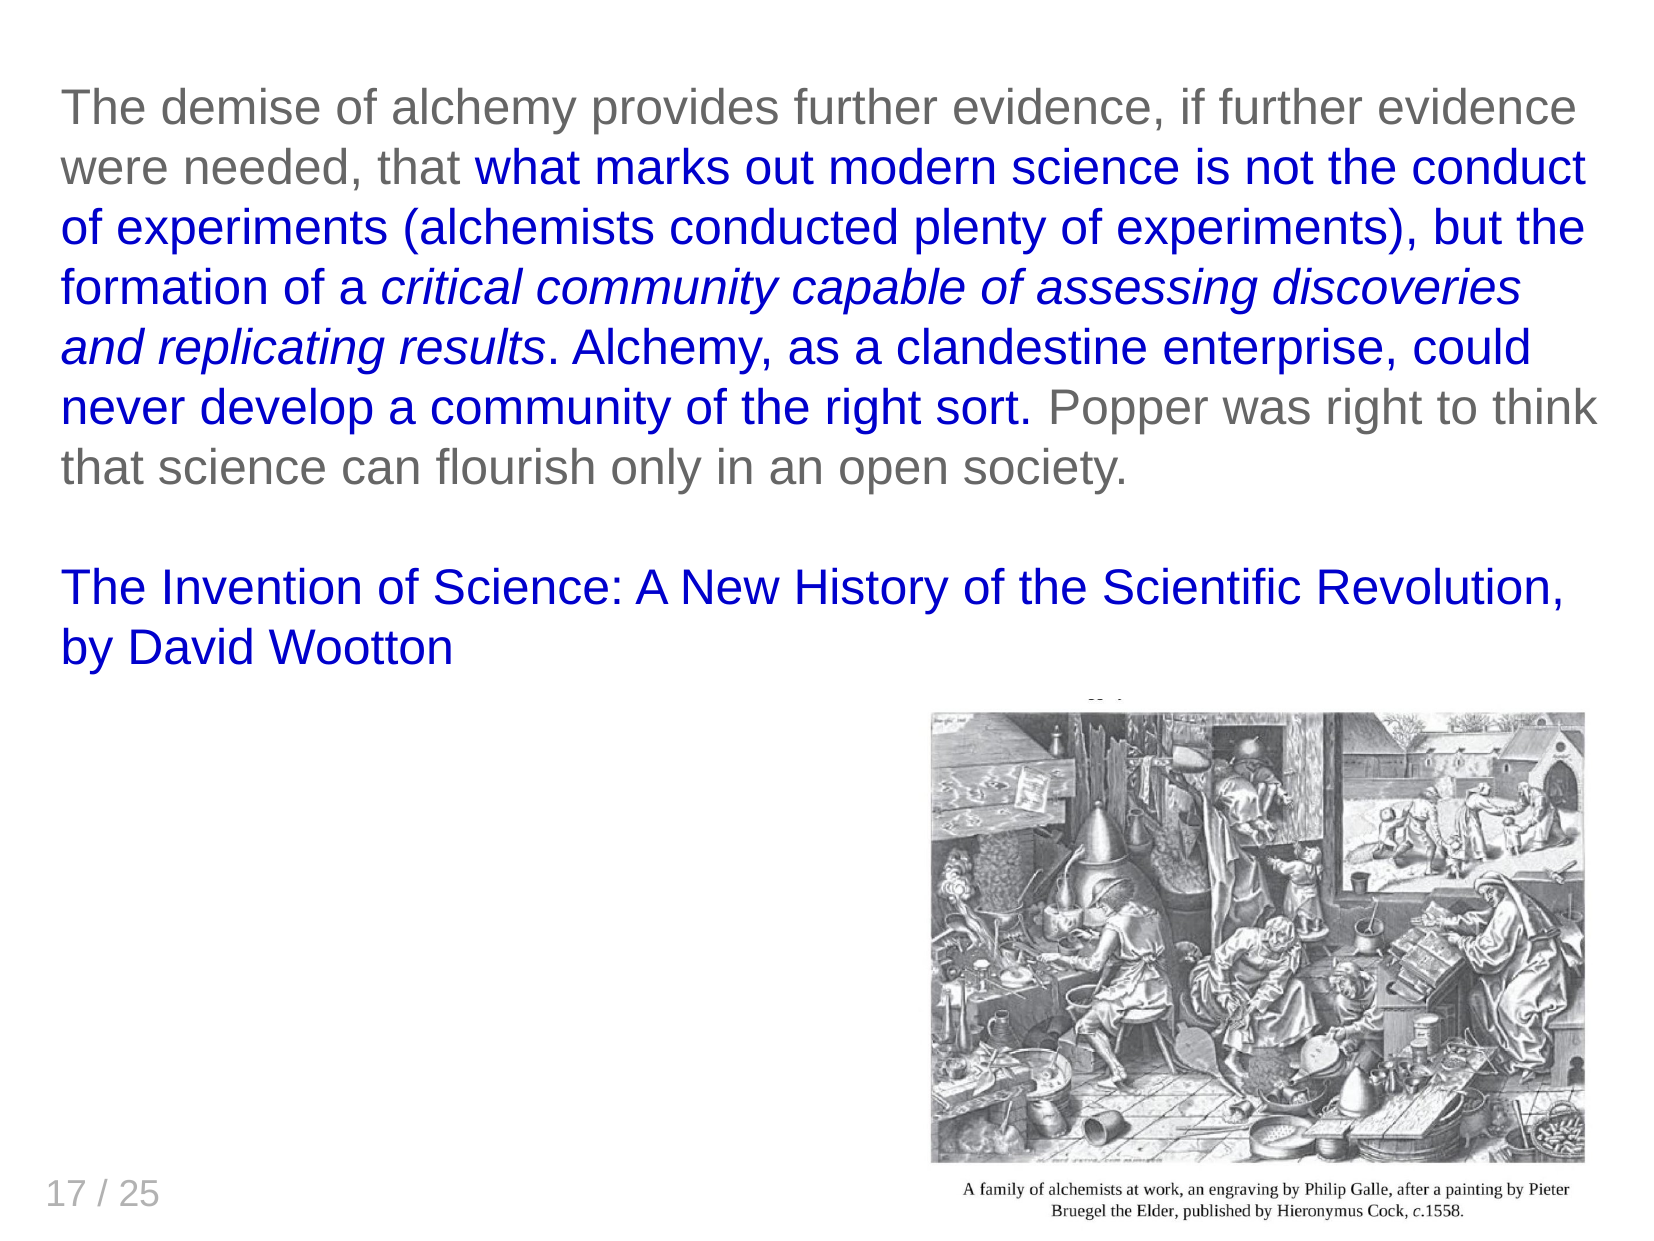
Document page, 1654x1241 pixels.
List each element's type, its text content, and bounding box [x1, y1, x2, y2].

text_box The demise of alchemy provides further evidence, if further evidence were needed, that what marks out modern science is not the conduct of experiments (alchemists conducted plenty of experiments), but the formation of a critical community capable of assessing discoveries and replicating results. Alchemy, as a clandestine enterprise, could never develop a community of the right sort. Popper was right to think that science can flourish only in an open society. The Invention of Science: A New History of the Scientific Revolution, by David Wootton [47, 67, 1618, 722]
text_box <number> / 25 [30, 1165, 325, 1241]
picture [909, 722, 1593, 1233]
